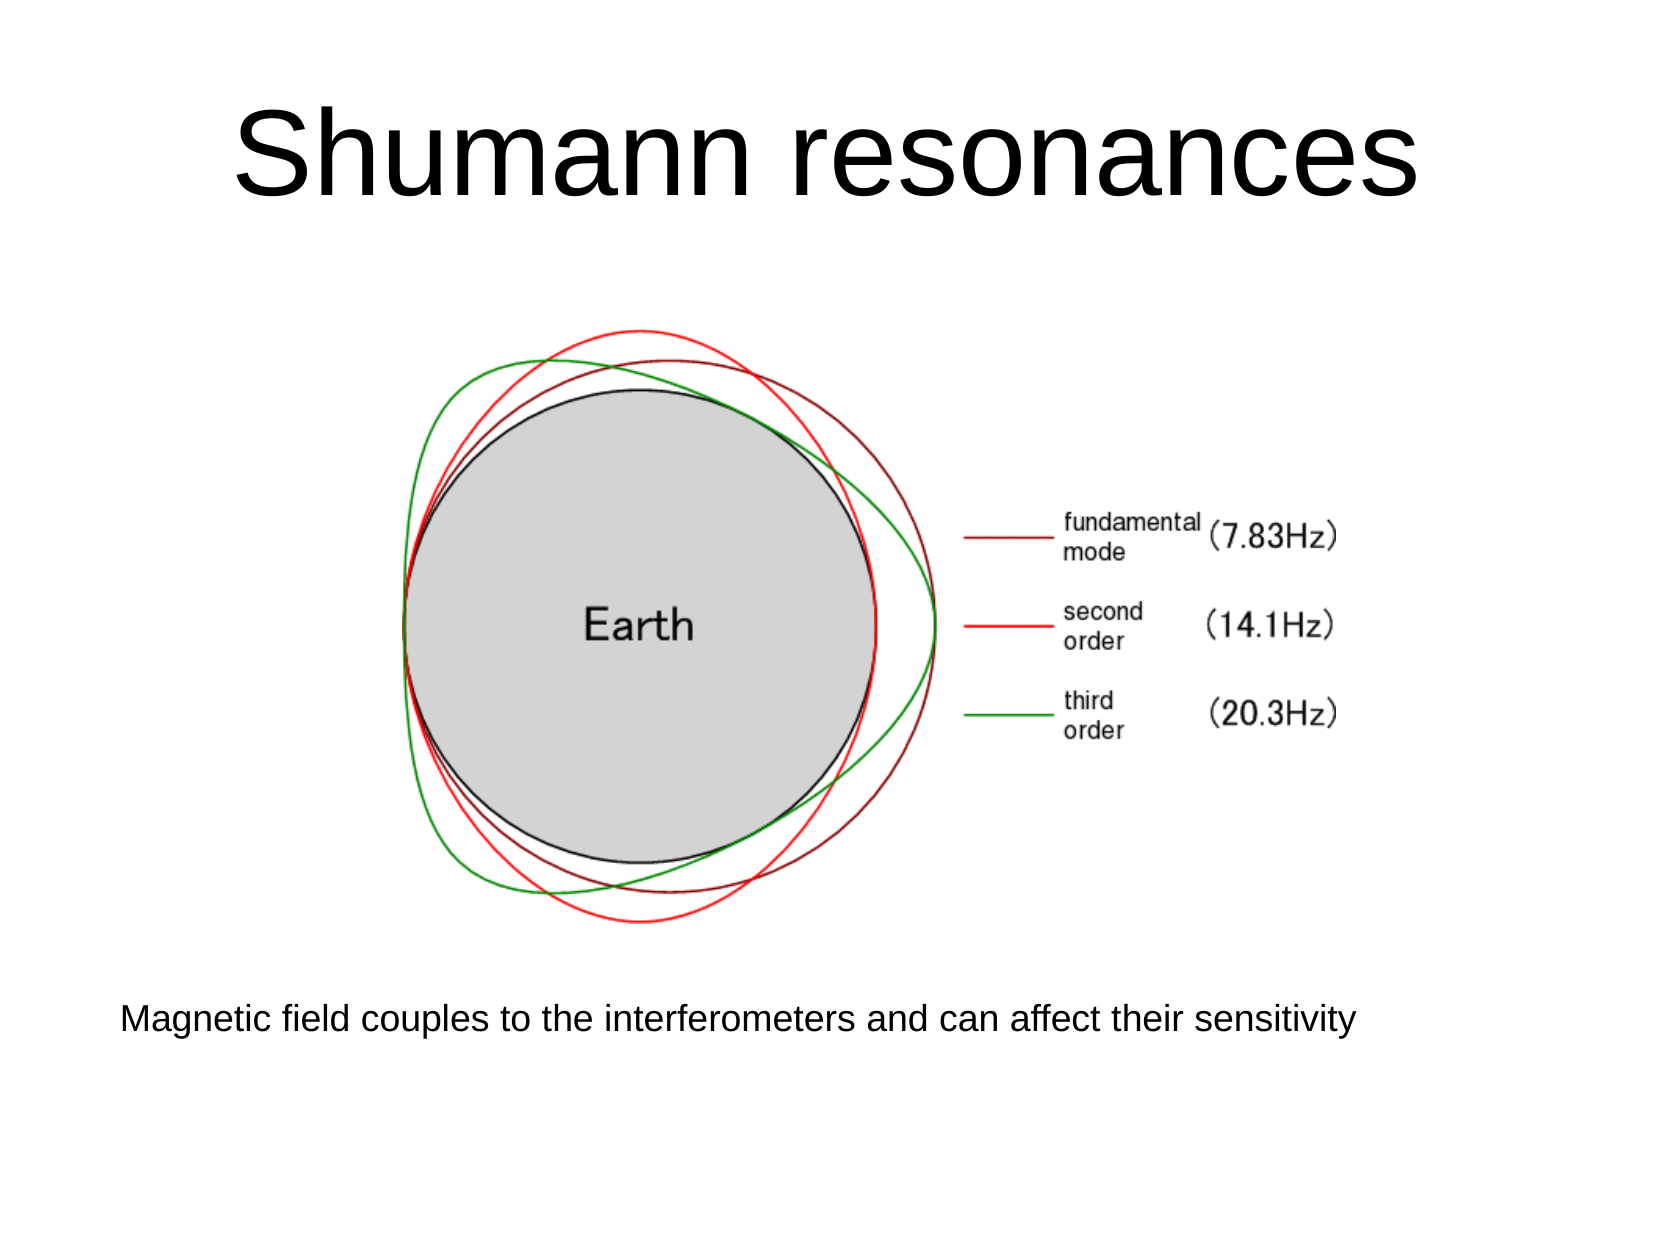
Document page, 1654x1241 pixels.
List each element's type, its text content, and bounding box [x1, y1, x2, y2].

title Shumann resonances [82, 49, 1571, 257]
picture [402, 329, 1336, 924]
text_box Magnetic field couples to the interferometers and can affect their sensitivity [105, 990, 1576, 1047]
